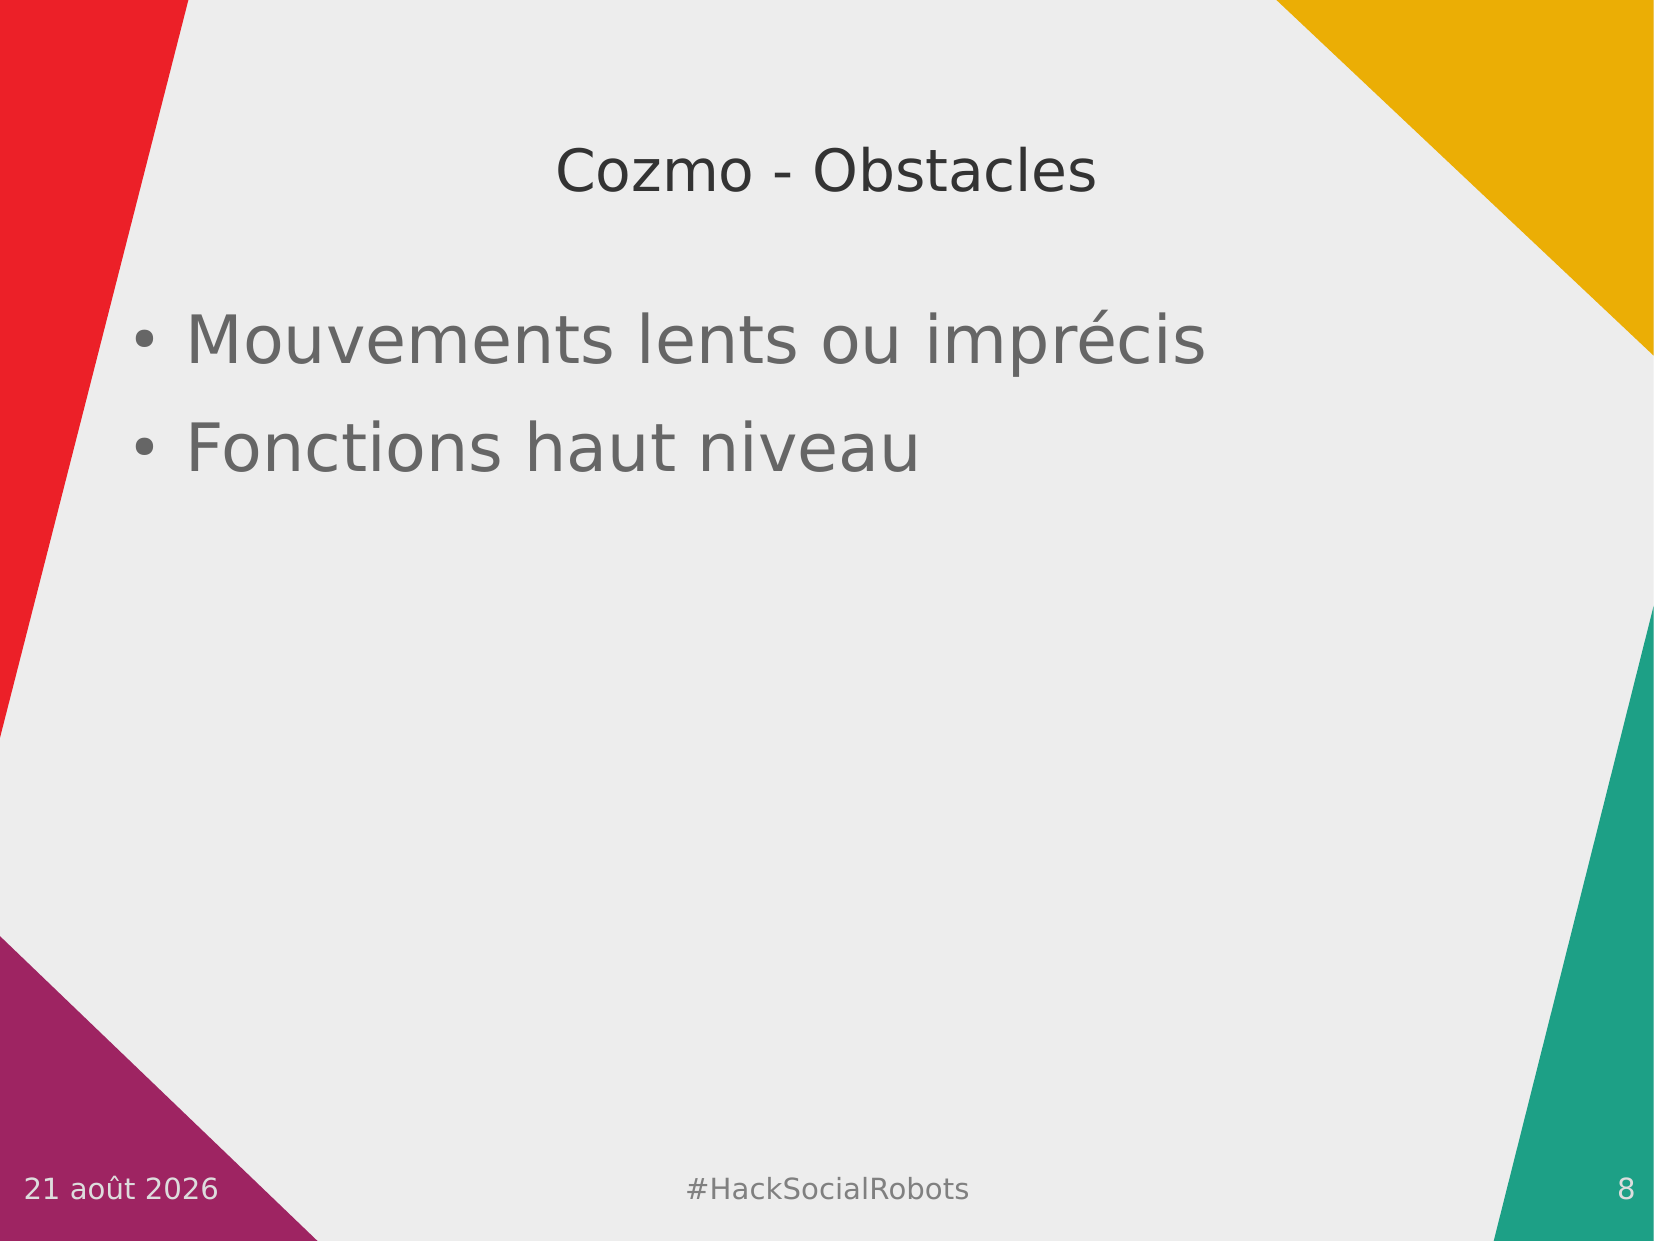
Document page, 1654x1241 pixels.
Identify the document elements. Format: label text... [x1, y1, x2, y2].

title Cozmo - Obstacles [114, 73, 1539, 271]
list Mouvements lents ou imprécis Fonctions haut niveau [114, 302, 1539, 1033]
